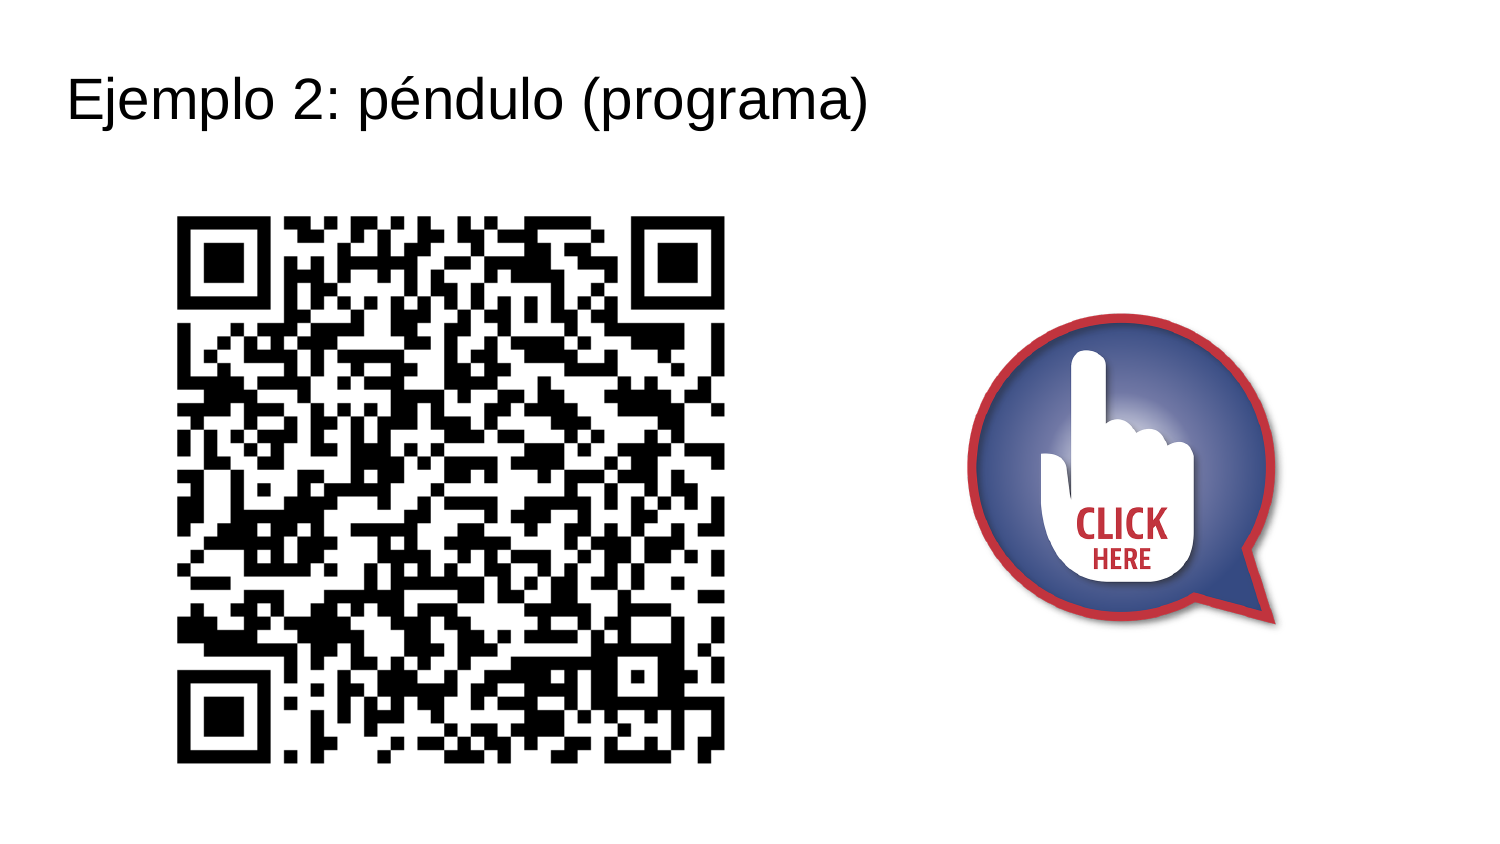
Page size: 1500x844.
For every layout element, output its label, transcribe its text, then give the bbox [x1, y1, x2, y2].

text_box Ejemplo 2: péndulo (programa) [51, 46, 1449, 141]
picture [958, 309, 1300, 638]
picture [124, 163, 778, 817]
